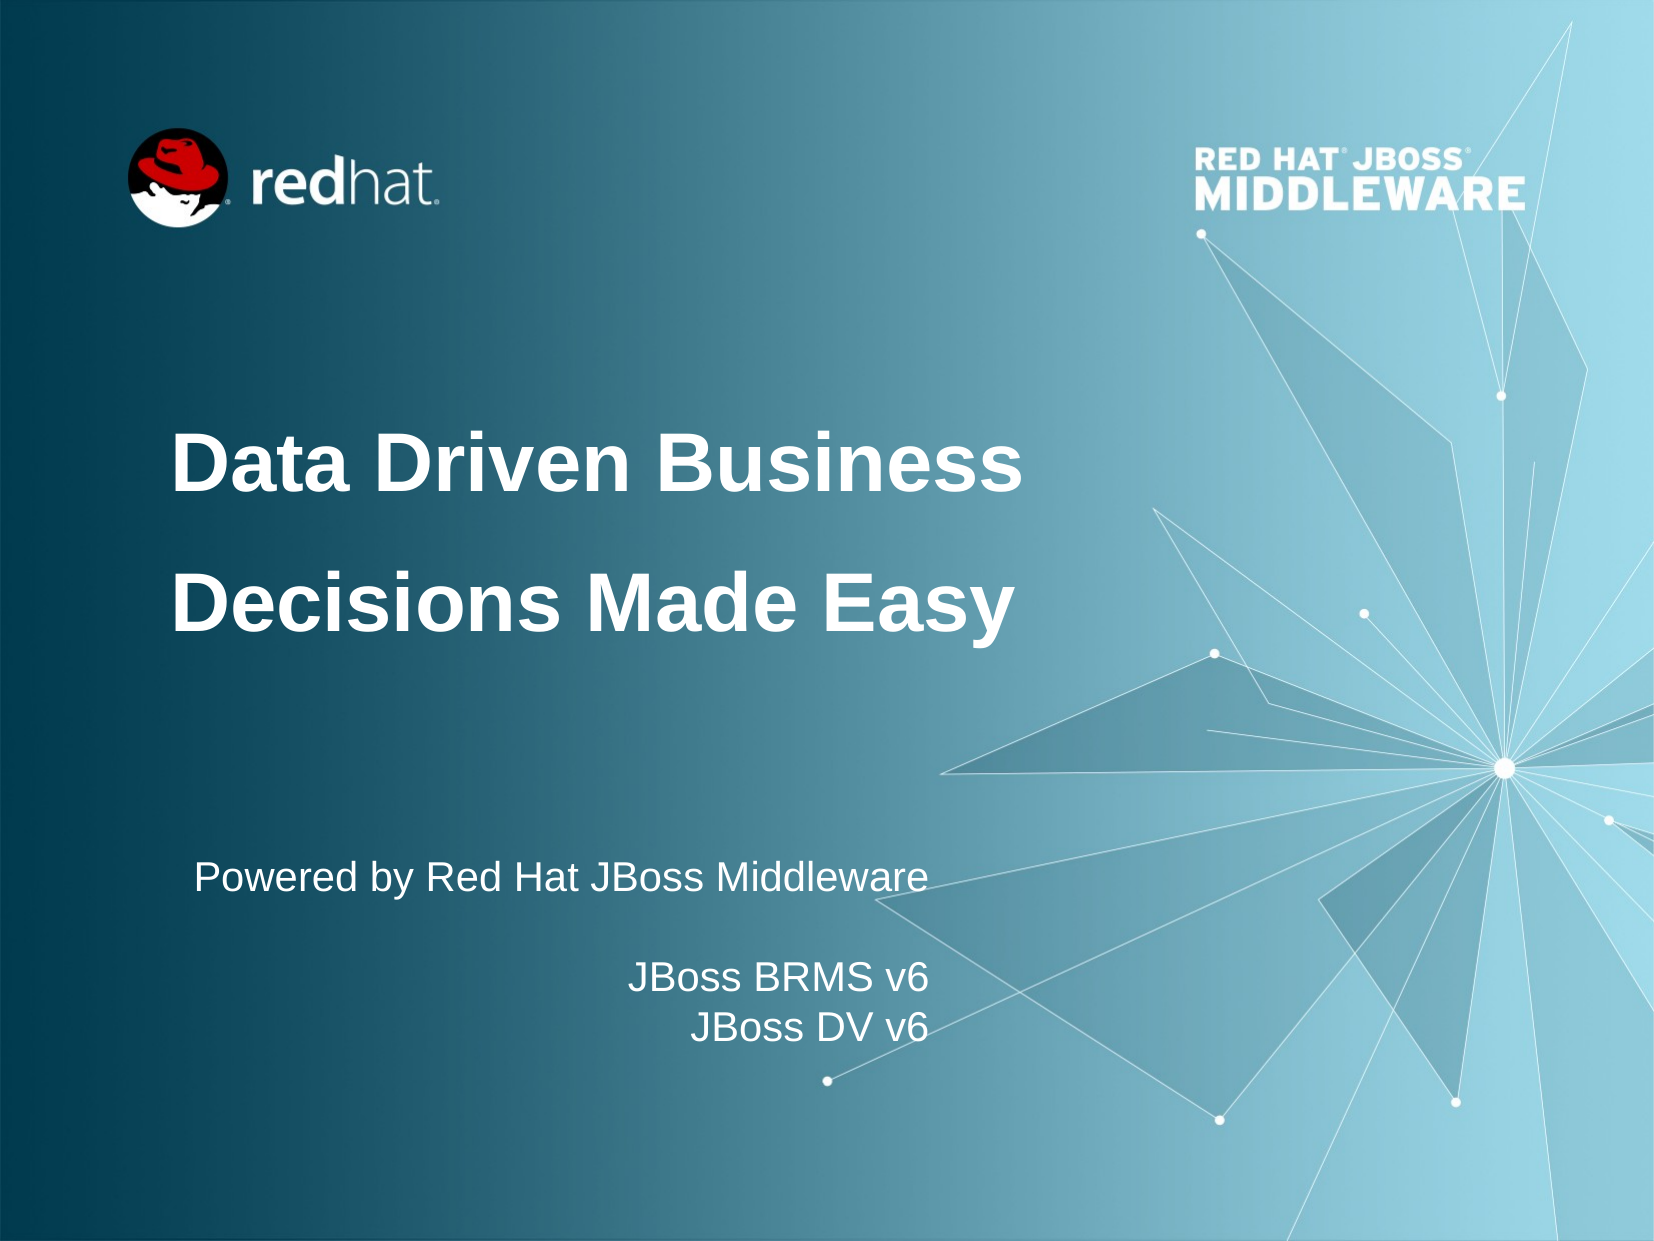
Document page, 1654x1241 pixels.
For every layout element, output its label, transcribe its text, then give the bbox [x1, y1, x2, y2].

text_box Data Driven Business Decisions Made Easy [170, 267, 1408, 1080]
text_box Powered by Red Hat JBoss Middleware JBoss BRMS v6 JBoss DV v6 [187, 846, 1455, 1117]
picture [106, 0, 1654, 1241]
